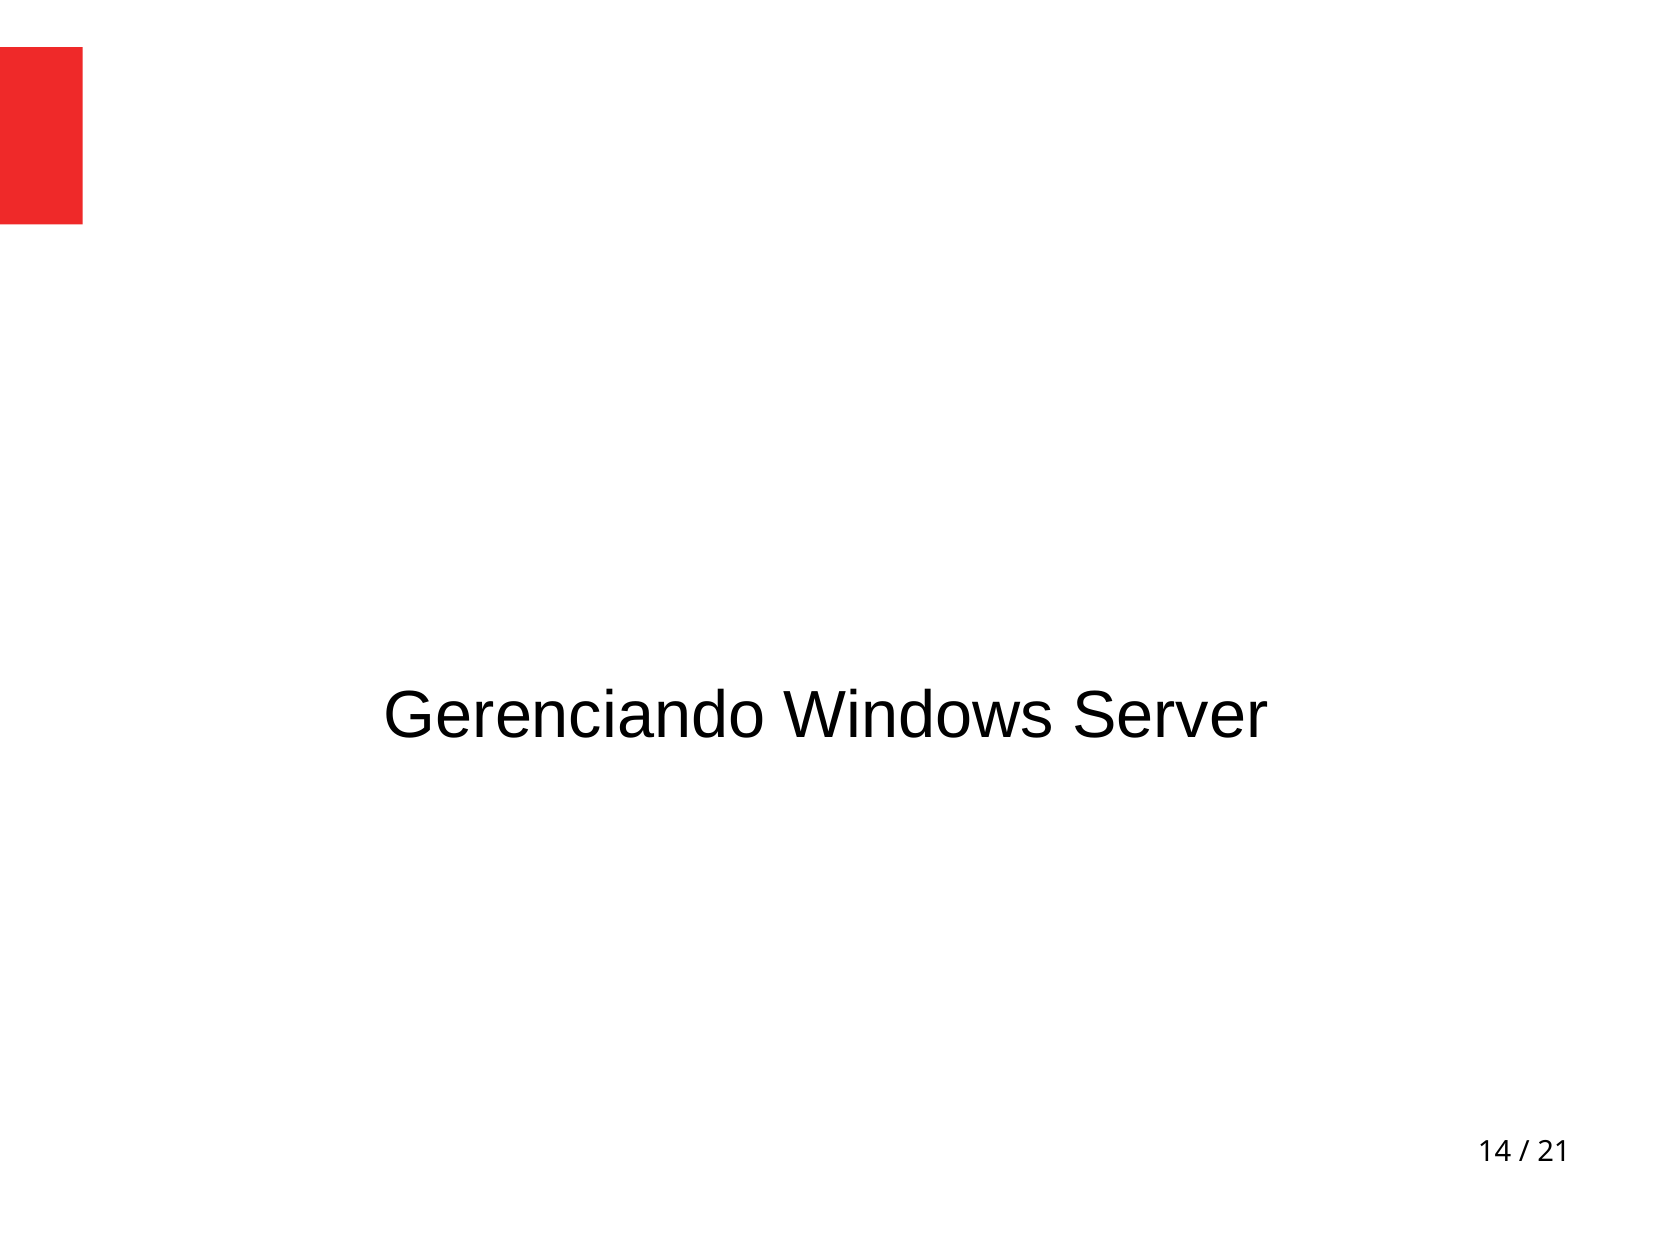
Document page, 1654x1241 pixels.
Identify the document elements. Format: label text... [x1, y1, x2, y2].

subtitle Gerenciando Windows Server [118, 354, 1536, 1074]
